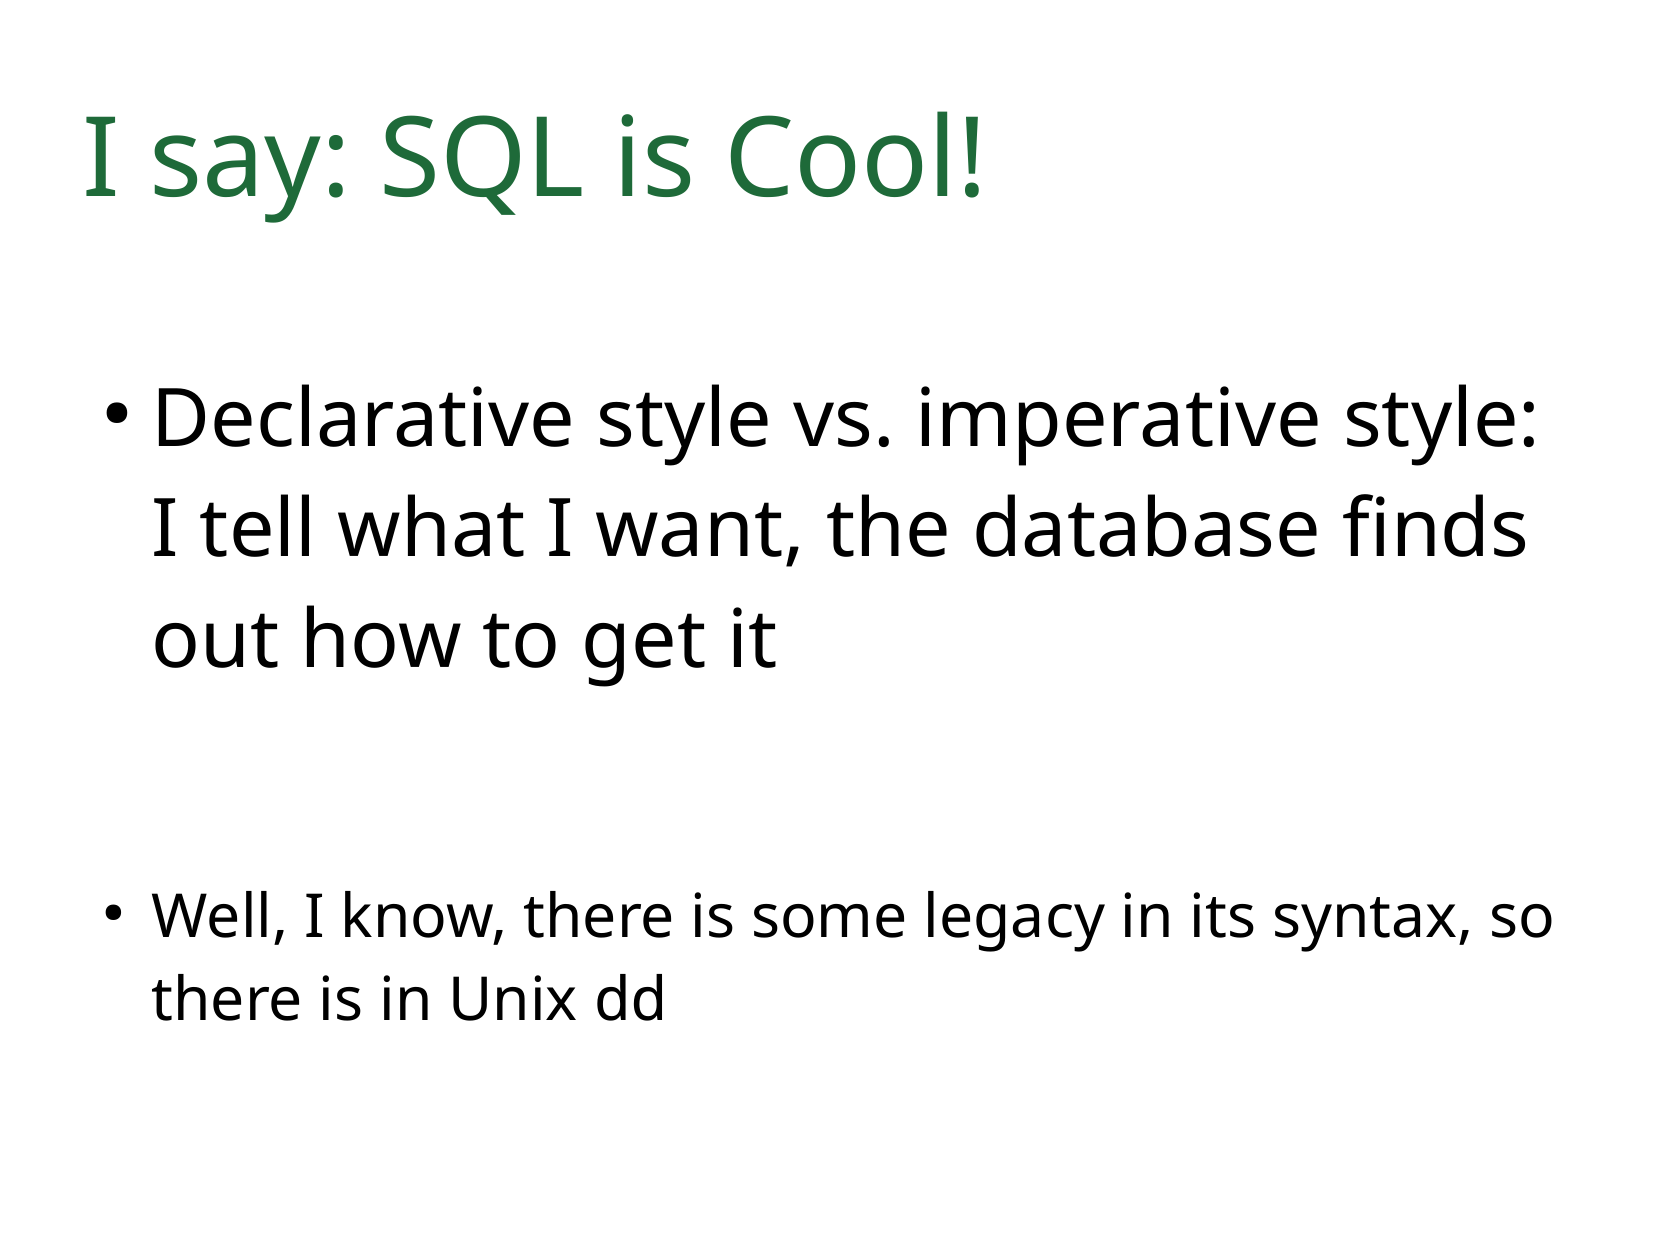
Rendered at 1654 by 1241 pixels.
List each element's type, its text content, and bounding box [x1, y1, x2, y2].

list Declarative style vs. imperative style: I tell what I want, the database finds out how to get it Well, I know, there is some legacy in its syntax, so there is in Unix dd [86, 360, 1576, 1080]
title I say: SQL is Cool! [82, 49, 1571, 257]
